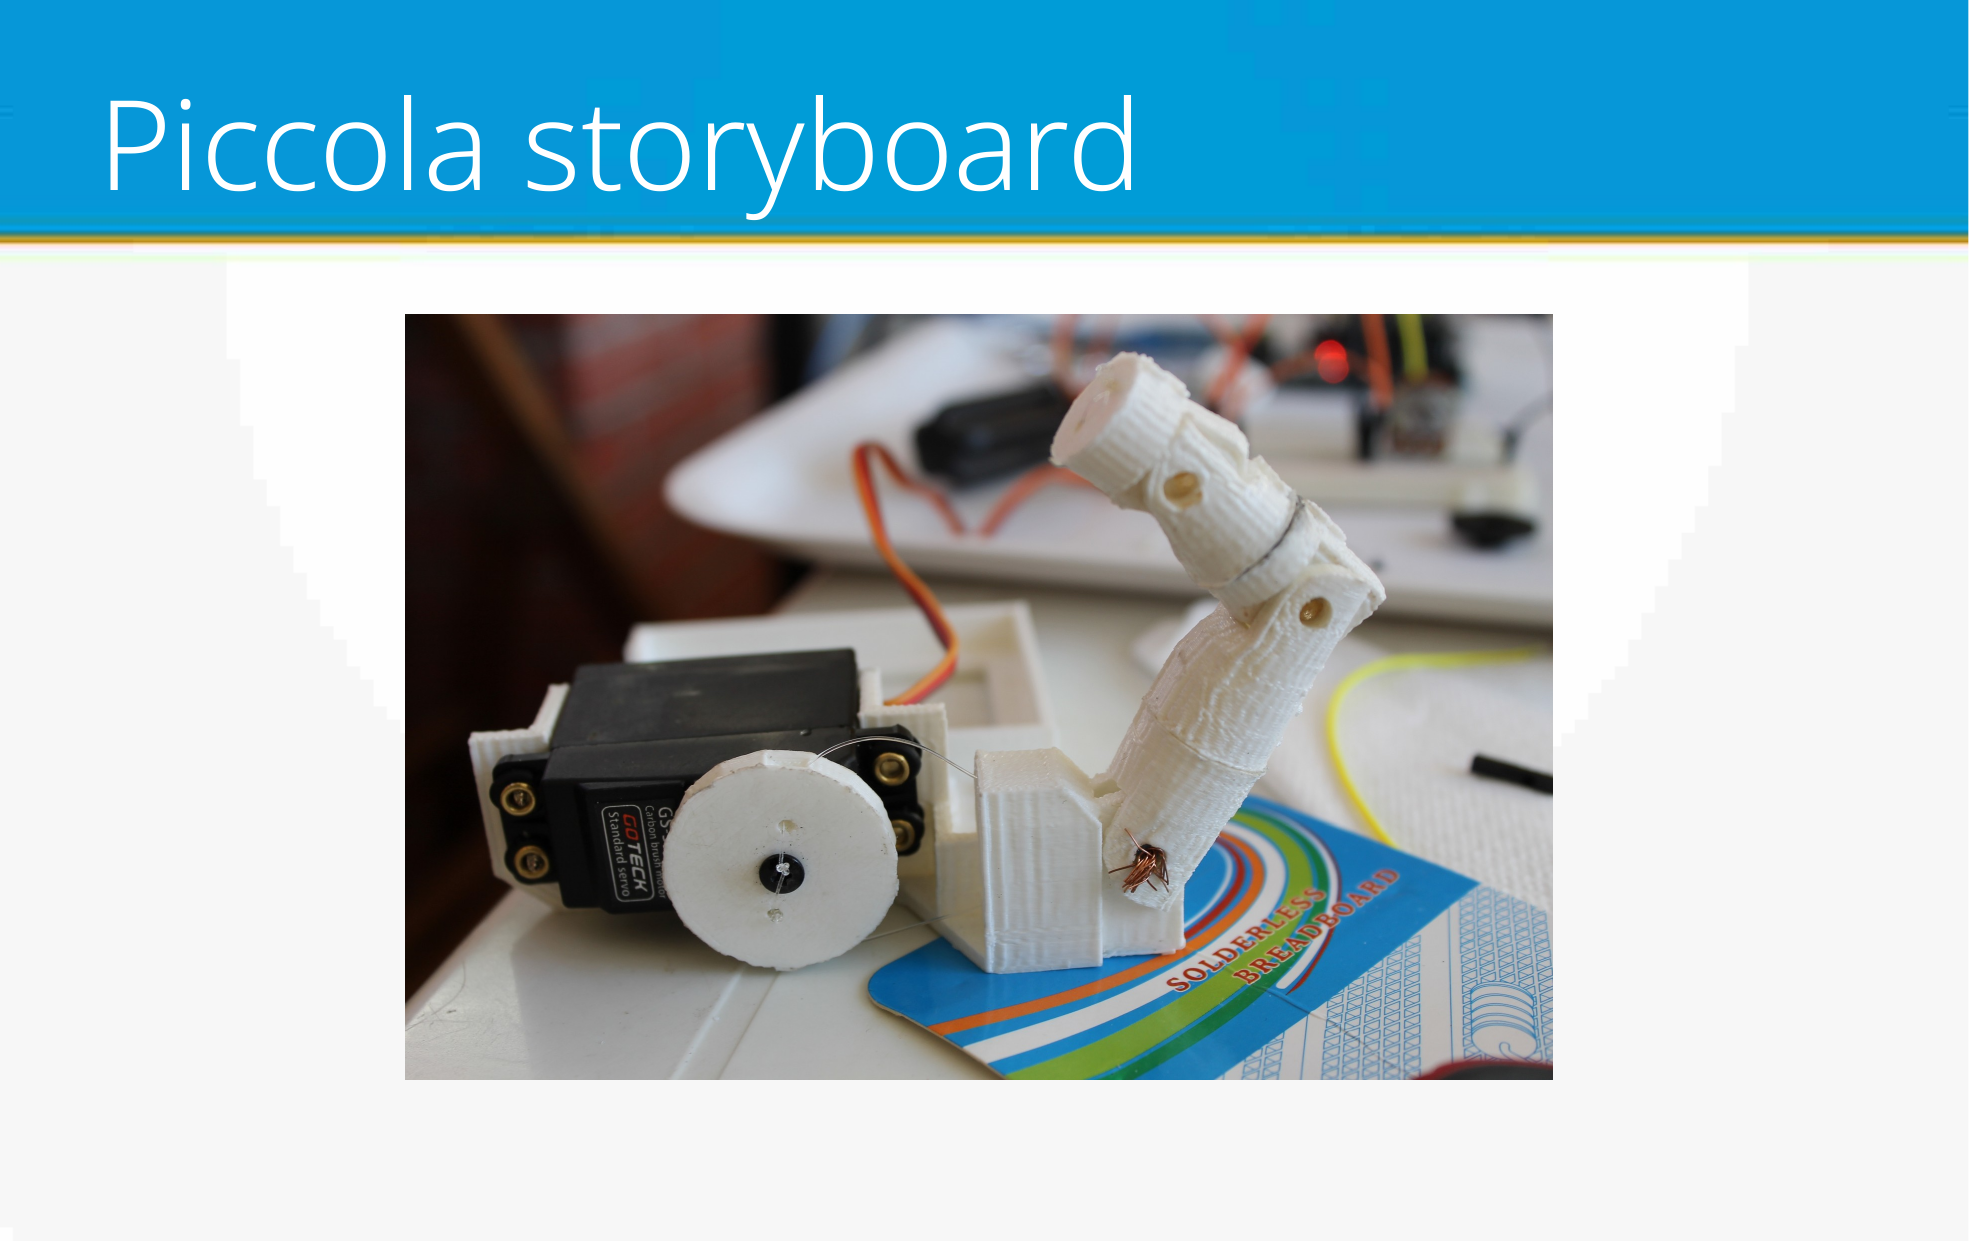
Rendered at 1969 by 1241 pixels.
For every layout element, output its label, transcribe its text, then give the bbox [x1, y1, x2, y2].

title Piccola storyboard [98, 19, 1870, 227]
picture [0, 232, 1969, 1241]
